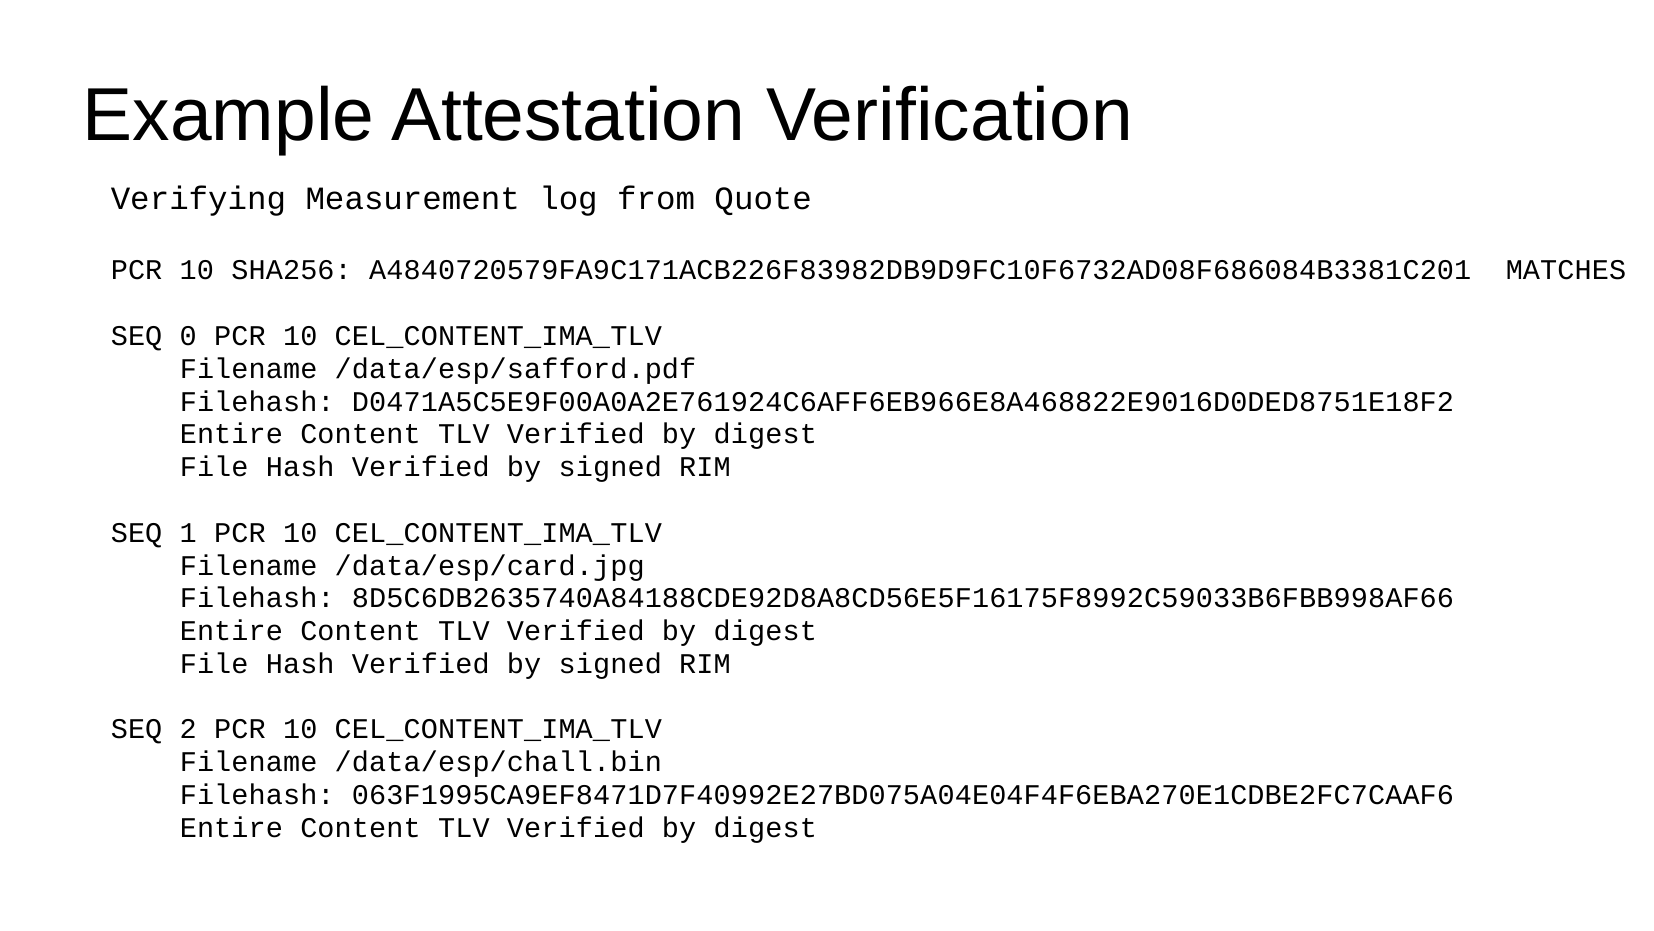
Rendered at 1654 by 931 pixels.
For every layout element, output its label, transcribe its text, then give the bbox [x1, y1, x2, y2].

list Verifying Measurement log from Quote PCR 10 SHA256: A4840720579FA9C171ACB226F83982DB9D9FC10F6732AD08F686084B3381C201 MATCHES SEQ 0 PCR 10 CEL_CONTENT_IMA_TLV Filename /data/esp/safford.pdf Filehash: D0471A5C5E9F00A0A2E761924C6AFF6EB966E8A468822E9016D0DED8751E18F2 Entire Content TLV Verified by digest File Hash Verified by signed RIM SEQ 1 PCR 10 CEL_CONTENT_IMA_TLV Filename /data/esp/card.jpg Filehash: 8D5C6DB2635740A84188CDE92D8A8CD56E5F16175F8992C59033B6FBB998AF66 Entire Content TLV Verified by digest File Hash Verified by signed RIM SEQ 2 PCR 10 CEL_CONTENT_IMA_TLV Filename /data/esp/chall.bin Filehash: 063F1995CA9EF8471D7F40992E27BD075A04E04F4F6EBA270E1CDBE2FC7CAAF6 Entire Content TLV Verified by digest [41, 182, 1635, 880]
title Example Attestation Verification [82, 37, 1571, 182]
